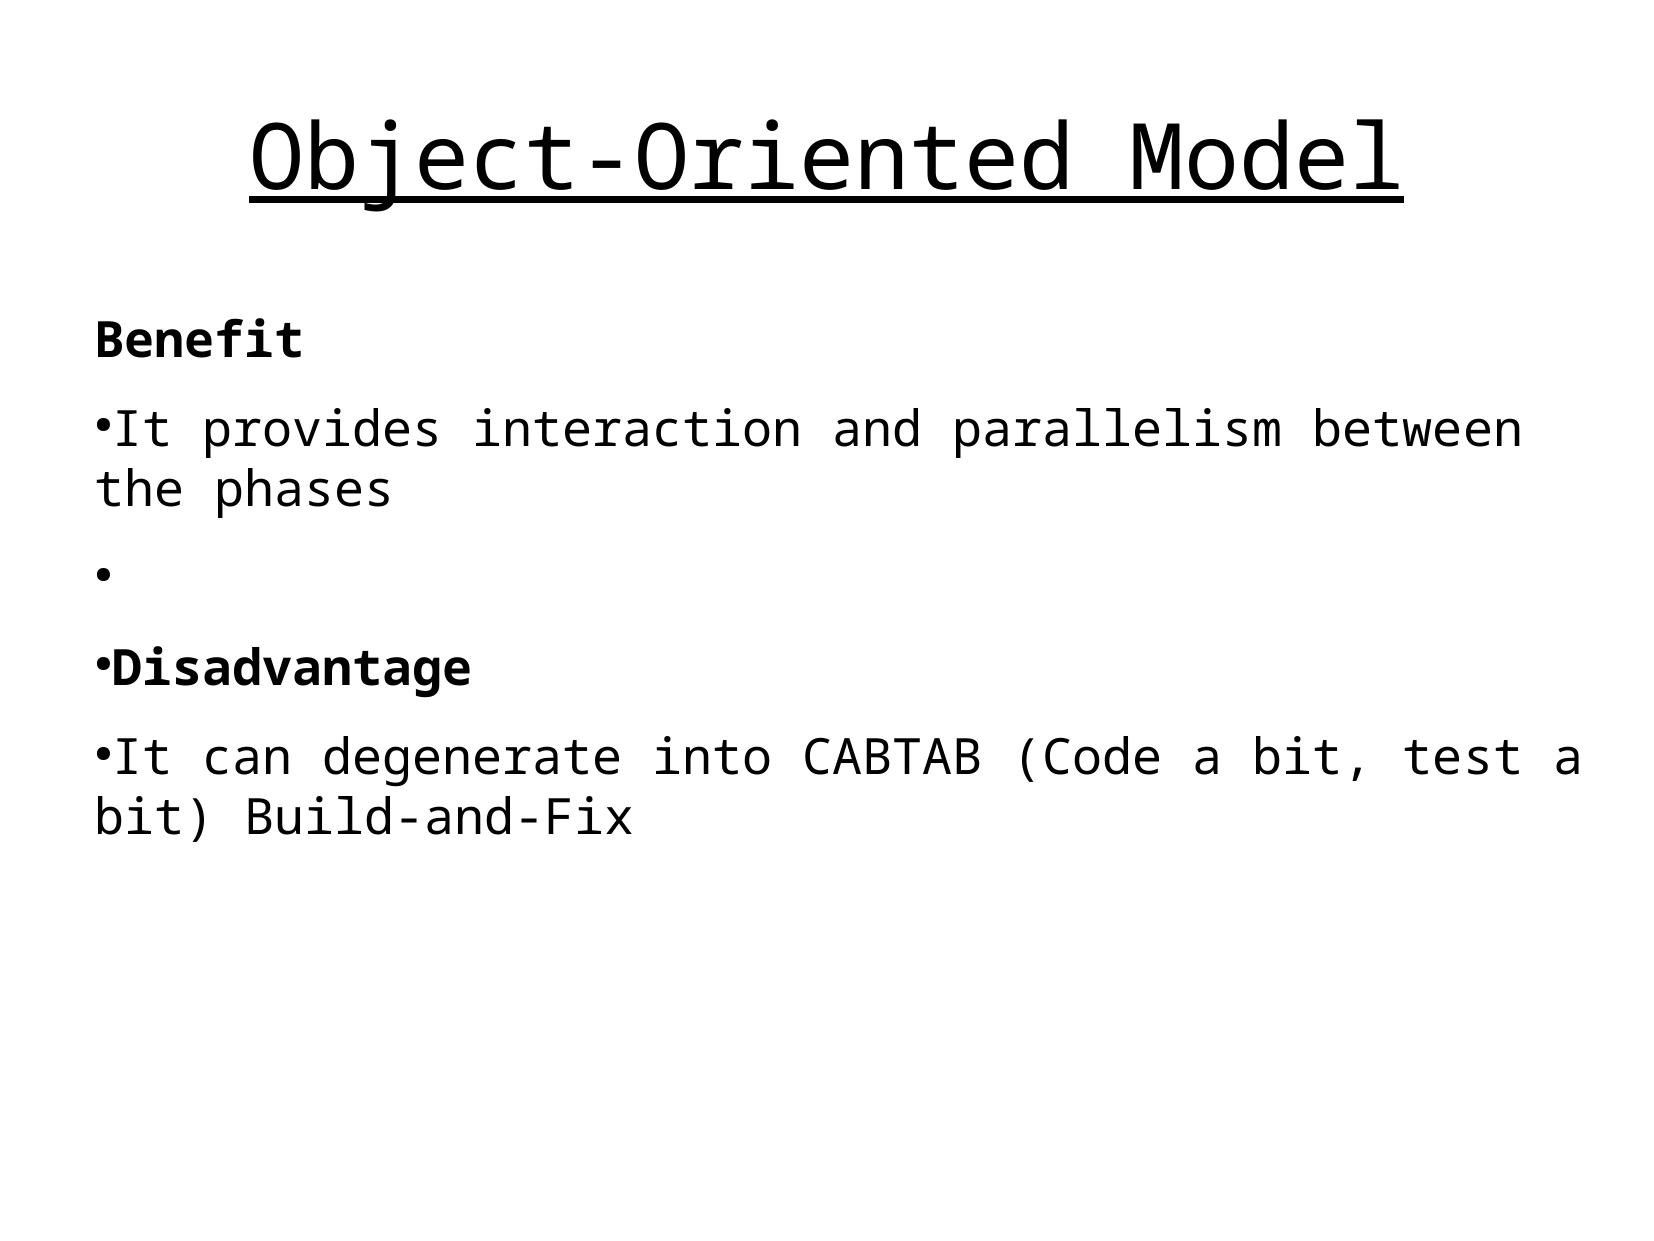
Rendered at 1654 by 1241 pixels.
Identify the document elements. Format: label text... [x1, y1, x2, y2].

list Benefit It provides interaction and parallelism between the phases Disadvantage It can degenerate into CABTAB (Code a bit, test a bit) Build-and-Fix [94, 307, 1583, 1087]
title Object-Oriented Model [82, 49, 1571, 257]
